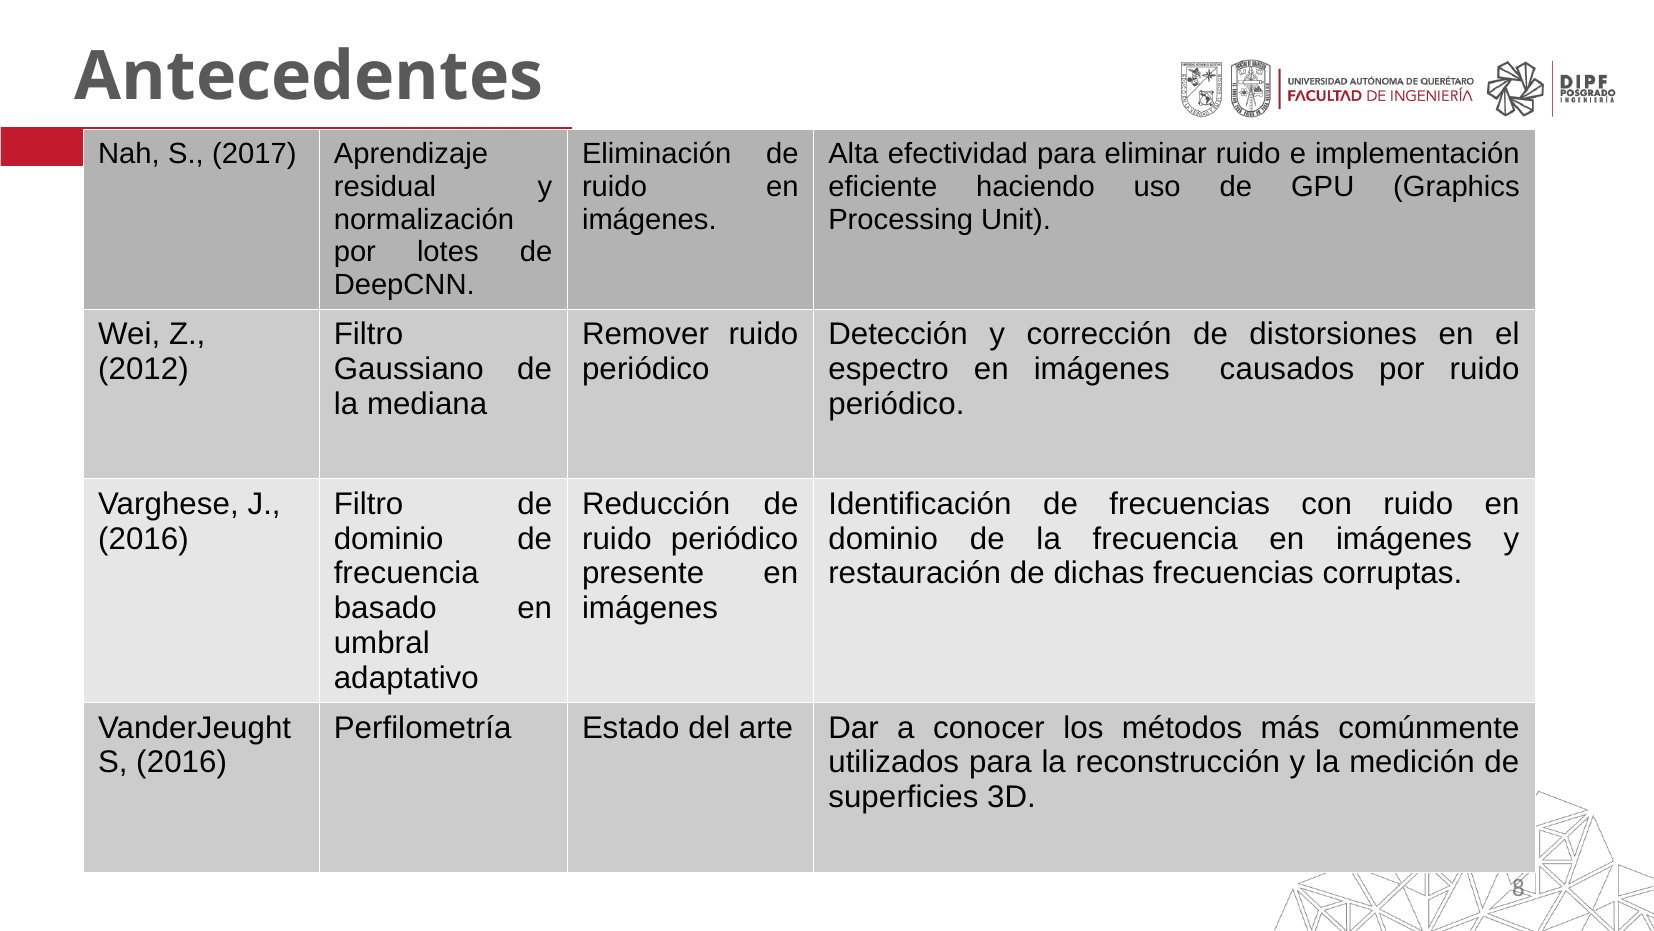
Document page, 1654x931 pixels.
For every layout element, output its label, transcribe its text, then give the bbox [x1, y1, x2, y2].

table_cell Varghese, J., (2016) [84, 479, 319, 702]
table_cell Estado del arte [568, 703, 813, 872]
table_header Eliminación de ruido en imágenes. [568, 130, 813, 309]
table_header Nah, S., (2017) [84, 130, 319, 309]
table_header Aprendizaje residual y normalización por lotes de DeepCNN. [320, 130, 567, 309]
picture [1176, 54, 1620, 133]
table_cell Wei, Z., (2012) [84, 310, 319, 478]
table_cell Remover ruido periódico [568, 310, 813, 478]
table_cell Dar a conocer los métodos más comúnmente utilizados para la reconstrucción y la medición de superficies 3D. [814, 703, 1535, 872]
picture [0, 127, 572, 166]
table_cell Filtro de dominio de frecuencia basado en umbral adaptativo [320, 479, 567, 702]
table_cell Identificación de frecuencias con ruido en dominio de la frecuencia en imágenes y restauración de dichas frecuencias corruptas. [814, 479, 1535, 702]
text_box Antecedentes [54, 11, 572, 127]
picture [1257, 781, 1654, 931]
table_cell Reducción de ruido periódico presente en imágenes [568, 479, 813, 702]
table_cell VanderJeught S, (2016) [84, 703, 319, 872]
table_cell Filtro Gaussiano de la mediana [320, 310, 567, 478]
table_cell Detección y corrección de distorsiones en el espectro en imágenes causados por ruido periódico. [814, 310, 1535, 478]
table_cell Perfilometría [320, 703, 567, 872]
table_header Alta efectividad para eliminar ruido e implementación eficiente haciendo uso de GPU (Graphics Processing Unit). [814, 130, 1535, 309]
